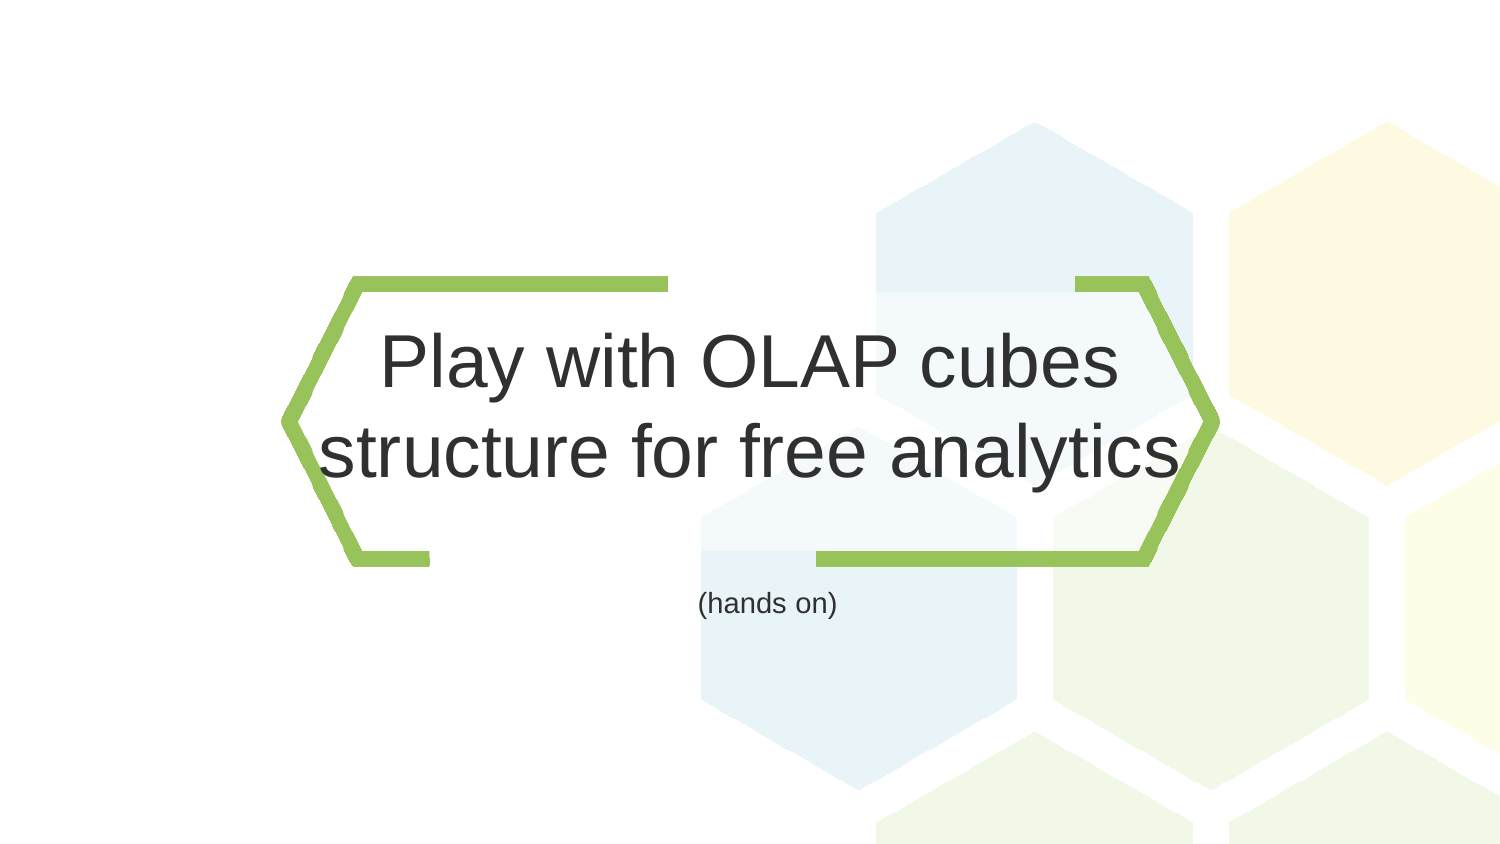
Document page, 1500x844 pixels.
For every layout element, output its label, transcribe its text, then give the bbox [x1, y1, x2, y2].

subtitle (hands on) [51, 569, 1449, 786]
title Play with OLAP cubes structure for free analytics [300, 282, 1201, 523]
picture [0, 0, 1500, 844]
